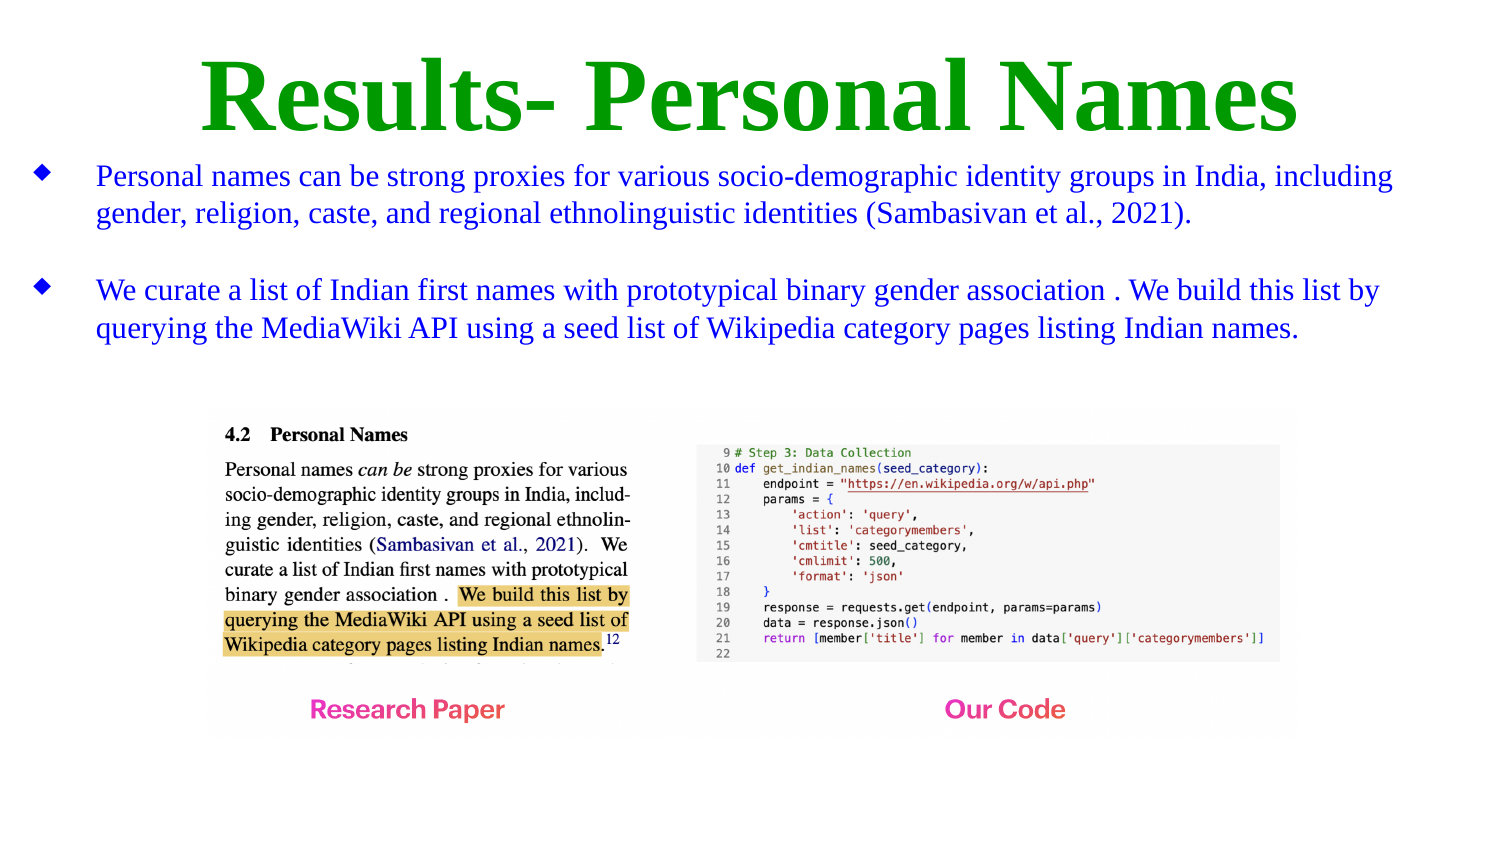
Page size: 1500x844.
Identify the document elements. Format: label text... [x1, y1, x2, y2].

picture [206, 407, 1301, 739]
list Personal names can be strong proxies for various socio-demographic identity groups in India, including gender, religion, caste, and regional ethnolinguistic identities (Sambasivan et al., 2021). We curate a list of Indian first names with prototypical binary gender association . We build this list by querying the MediaWiki API using a seed list of Wikipedia category pages listing Indian names. [5, 147, 1500, 844]
title Results- Personal Names [0, 0, 1500, 178]
